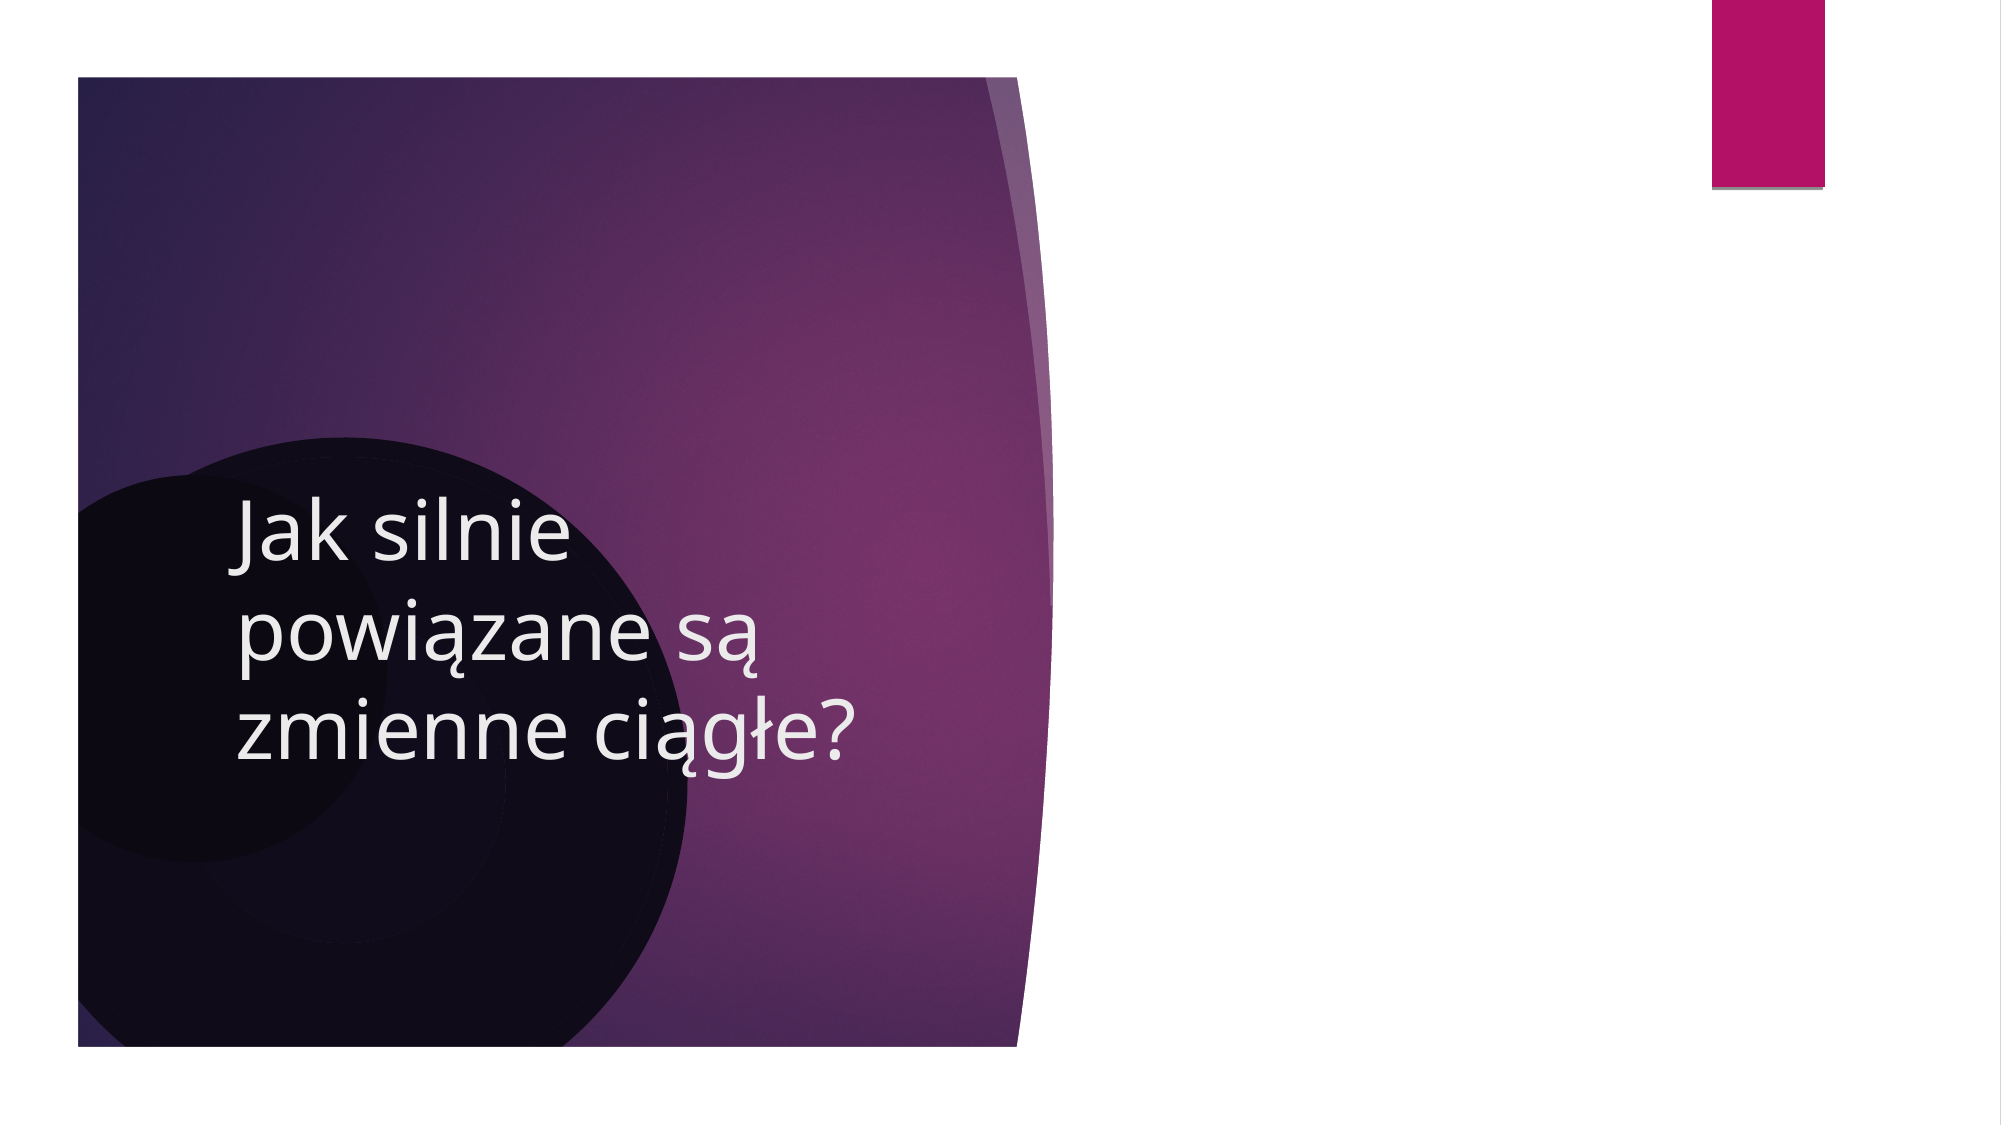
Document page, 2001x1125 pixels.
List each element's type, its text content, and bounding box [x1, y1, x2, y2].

title Jak silnie powiązane są zmienne ciągłe? [189, 439, 904, 814]
